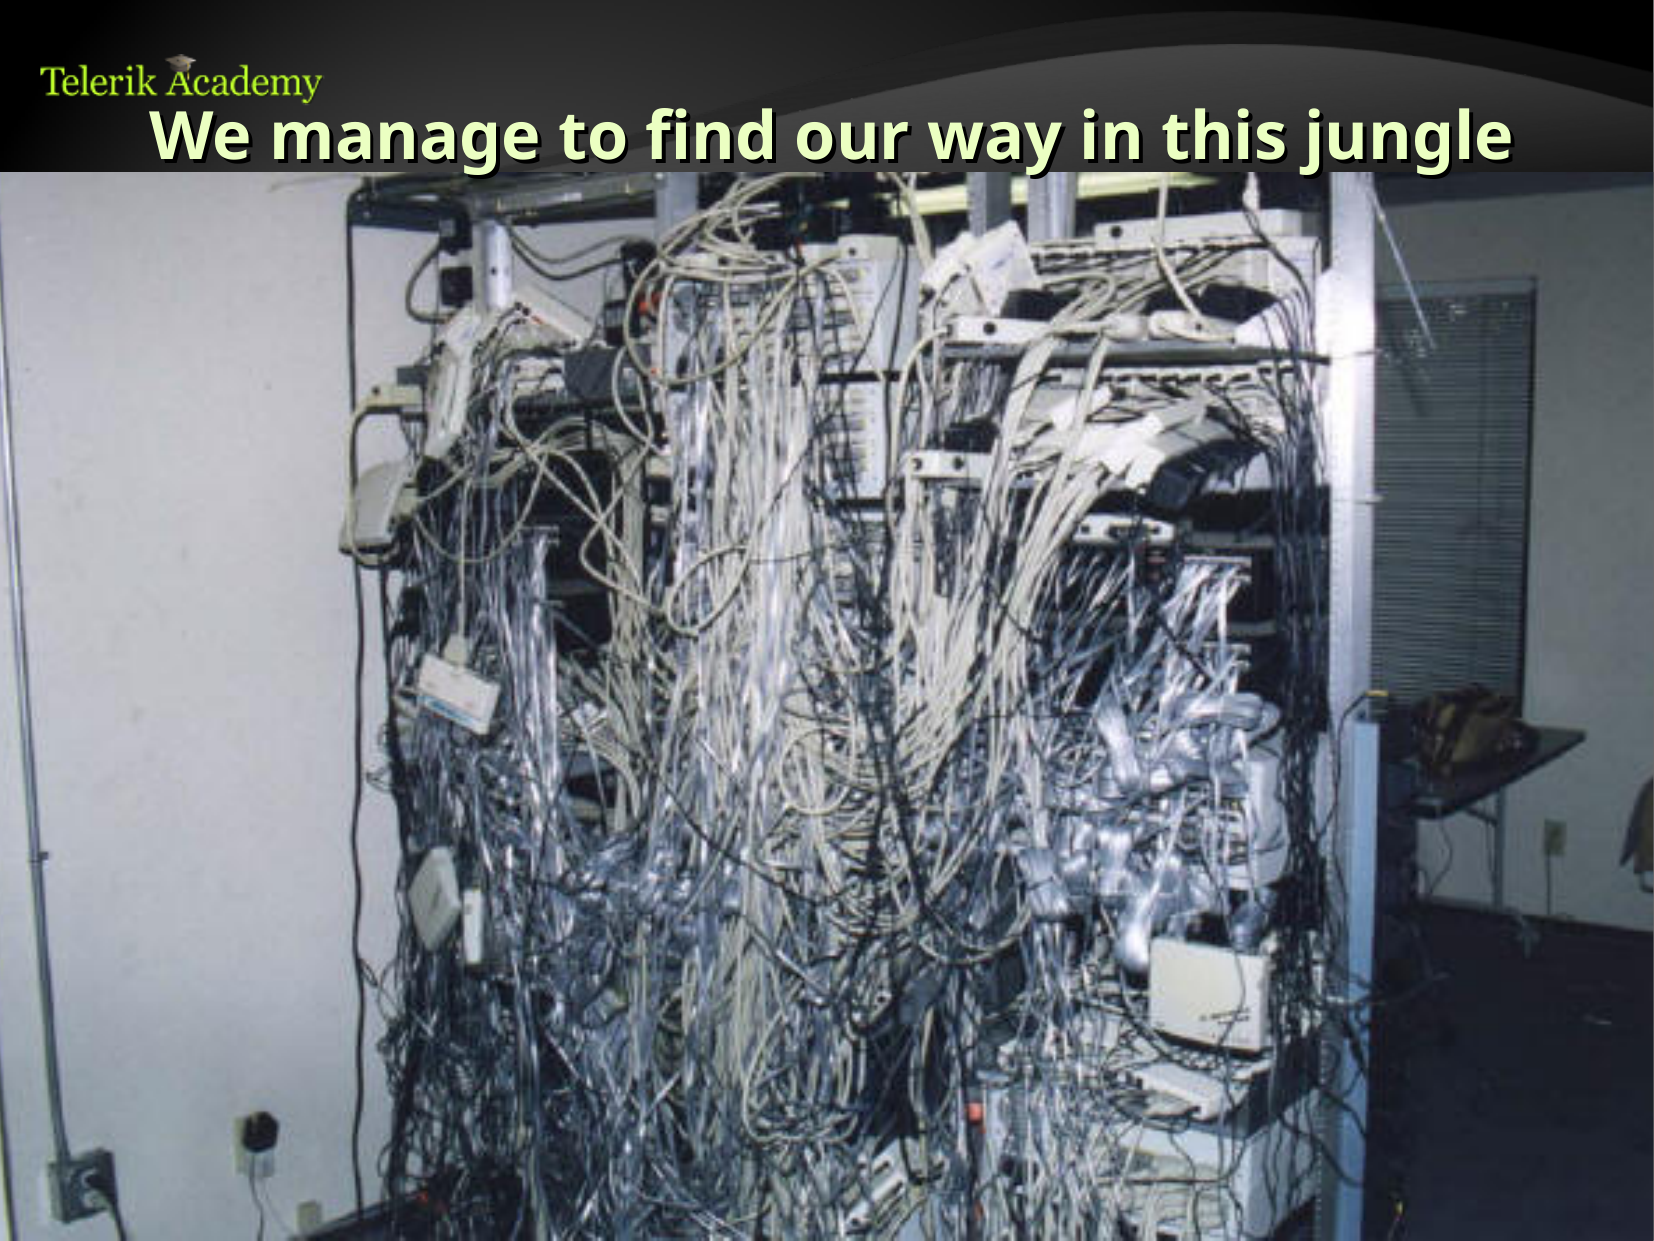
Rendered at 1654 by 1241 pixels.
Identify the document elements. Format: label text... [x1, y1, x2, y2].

title We manage to find our way in this jungle [45, 18, 1621, 250]
picture [0, 0, 1654, 1241]
